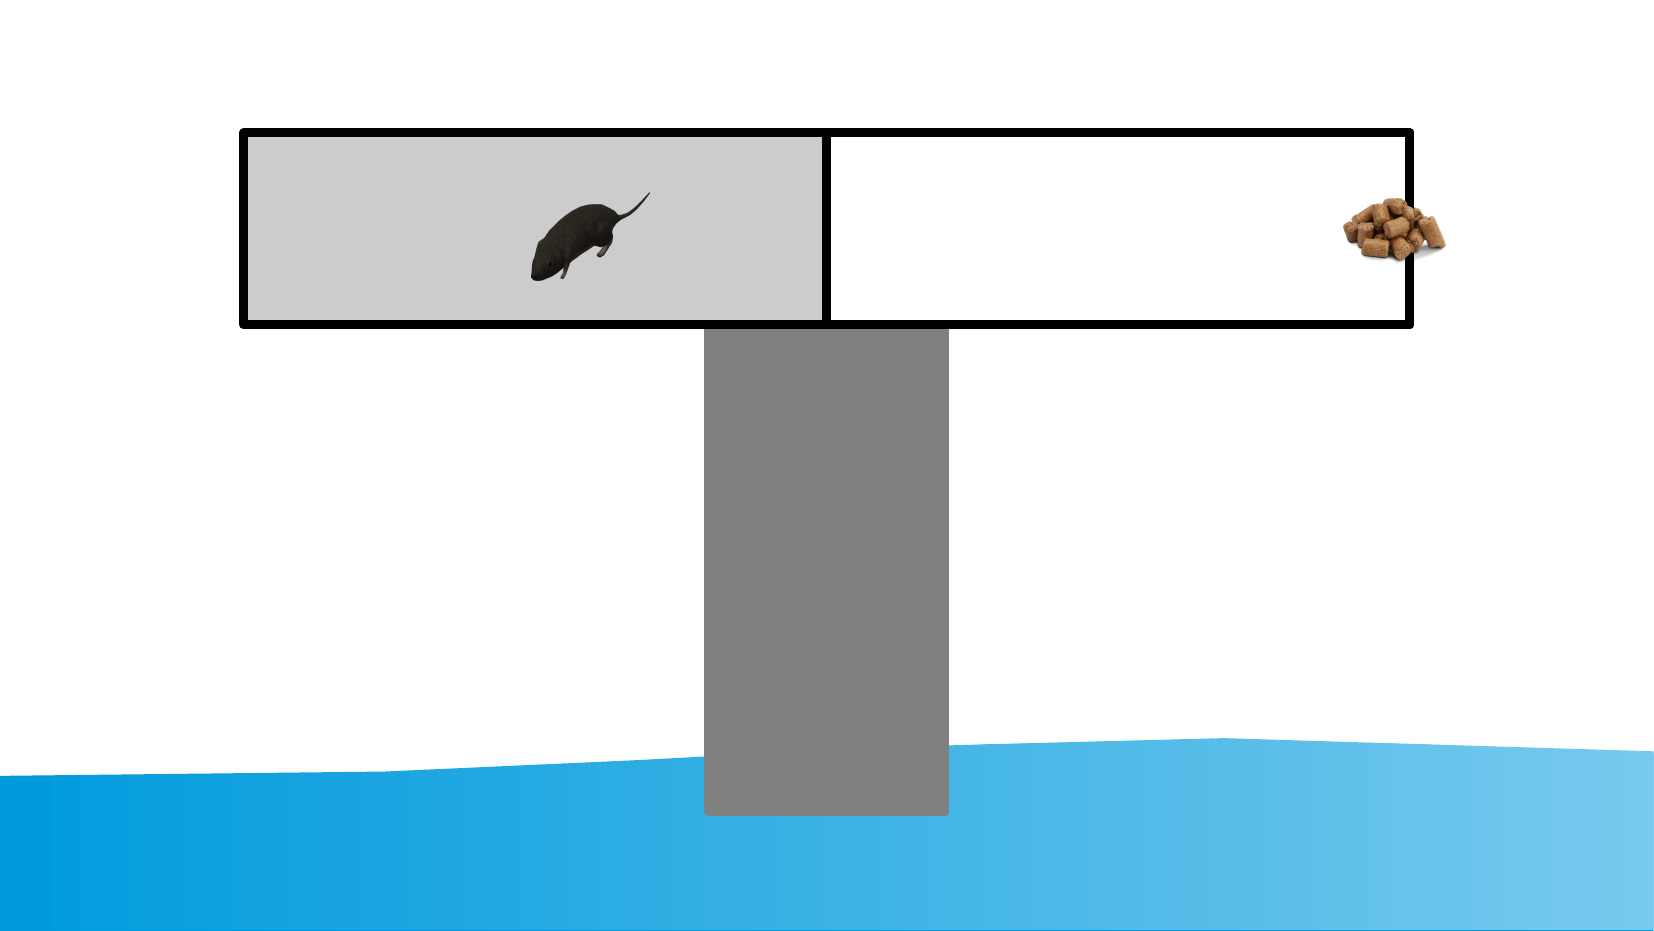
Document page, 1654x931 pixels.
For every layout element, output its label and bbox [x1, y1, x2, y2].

text_box [243, 132, 1410, 813]
picture [531, 192, 650, 281]
picture [1343, 141, 1447, 266]
